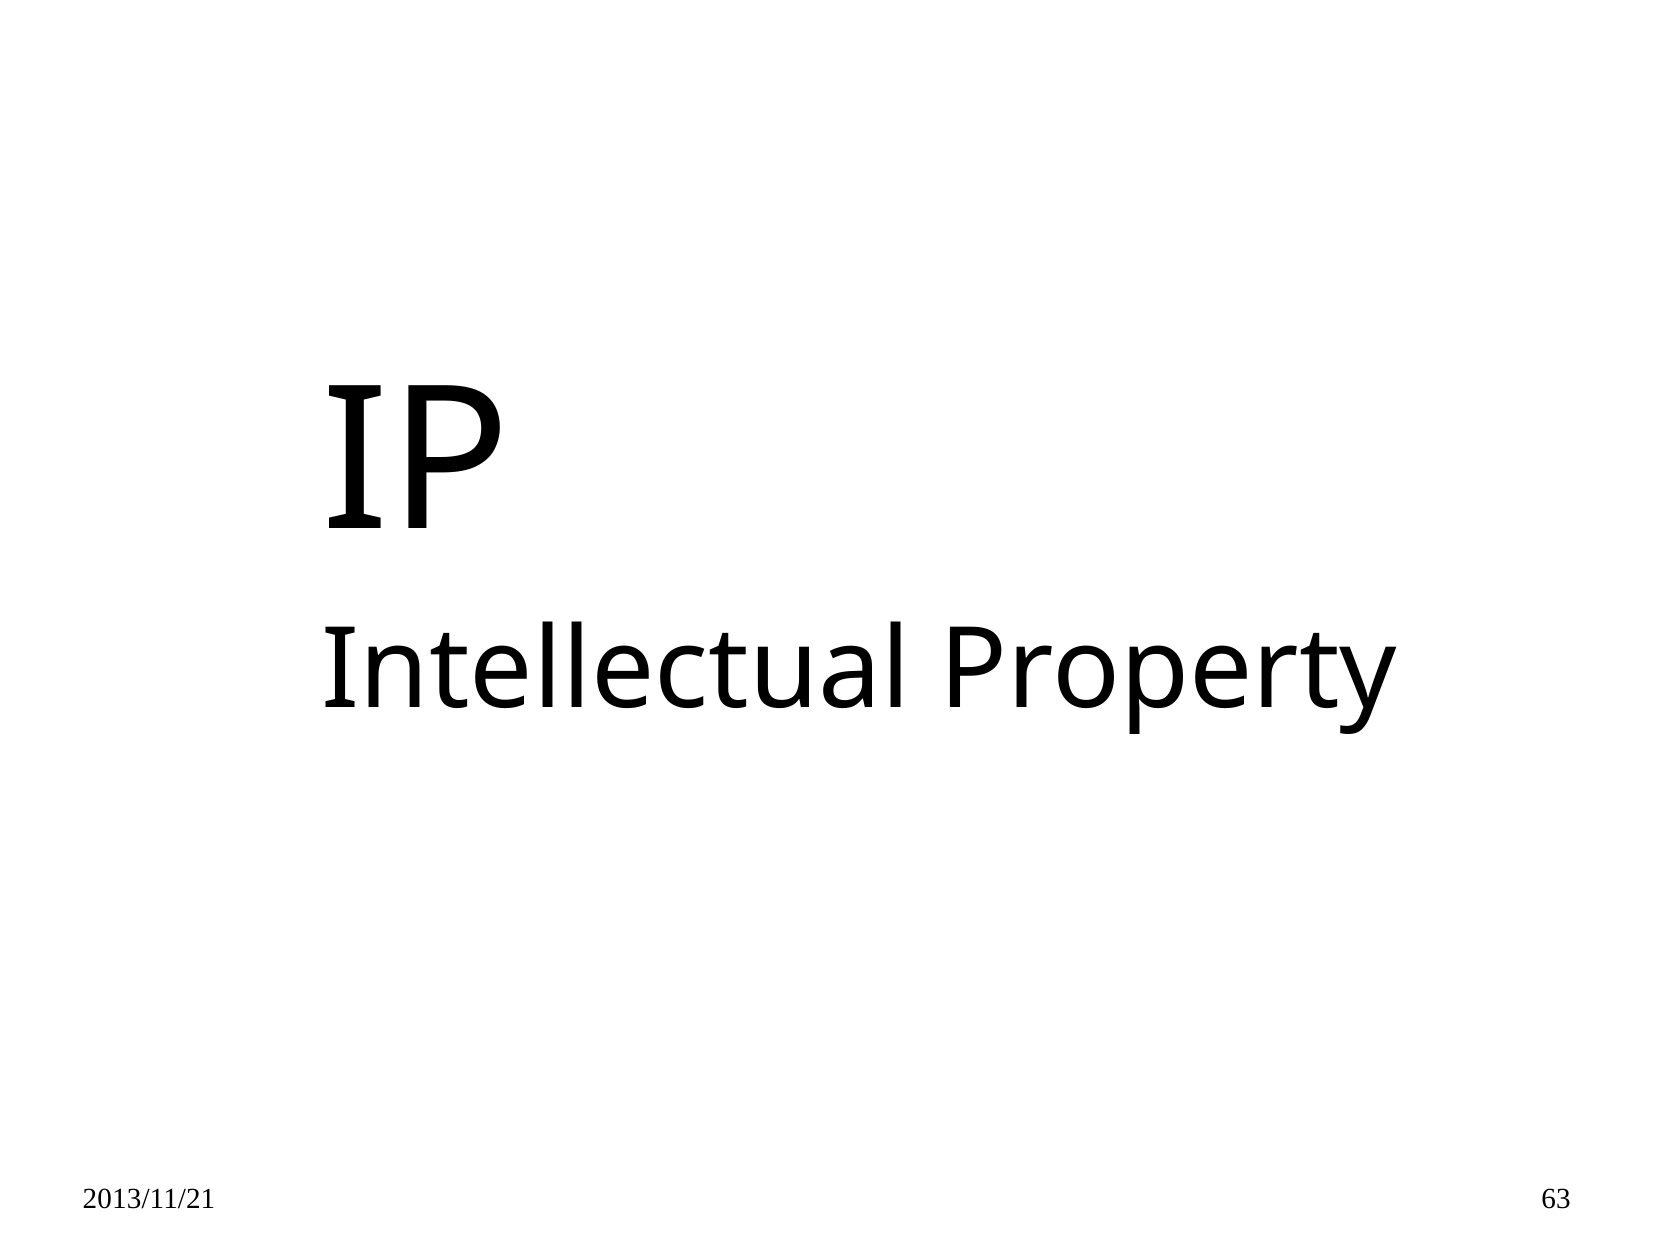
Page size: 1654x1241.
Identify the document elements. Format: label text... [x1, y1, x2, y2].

text_box IP Intellectual Property [307, 307, 1459, 689]
